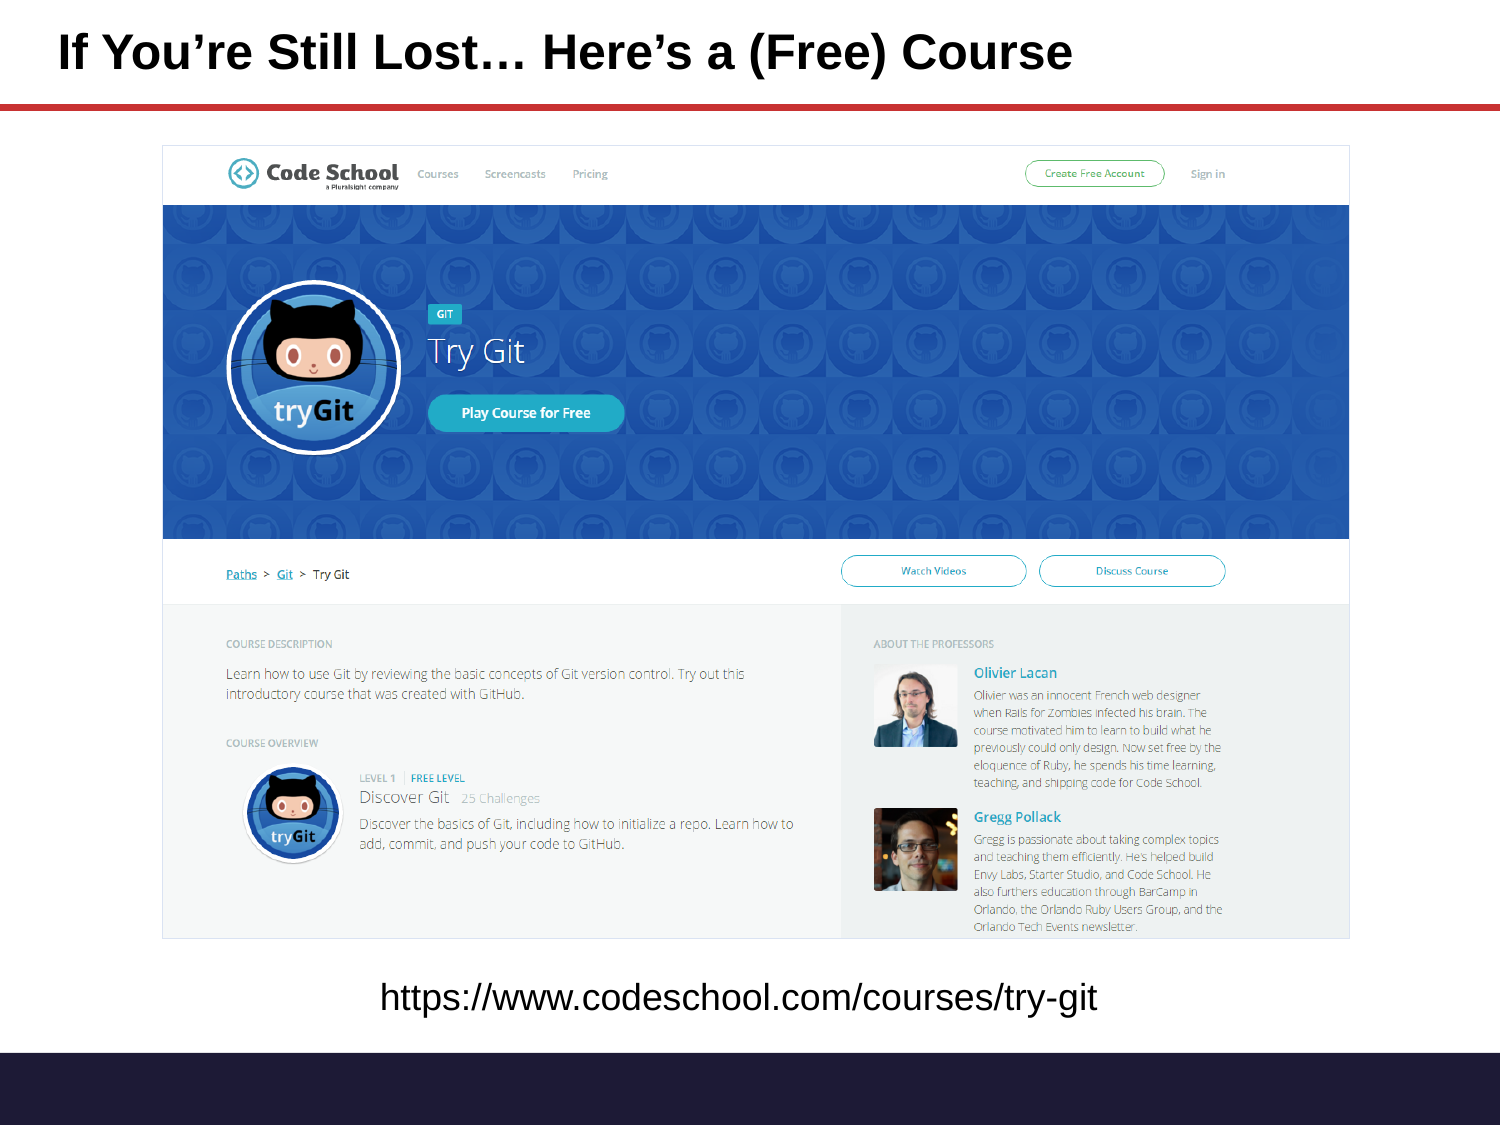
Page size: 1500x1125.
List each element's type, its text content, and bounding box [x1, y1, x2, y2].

title If You’re Still Lost… Here’s a (Free) Course [50, 0, 1175, 108]
text_box https://www.codeschool.com/courses/try-git [372, 964, 1106, 1026]
picture [162, 145, 1350, 939]
